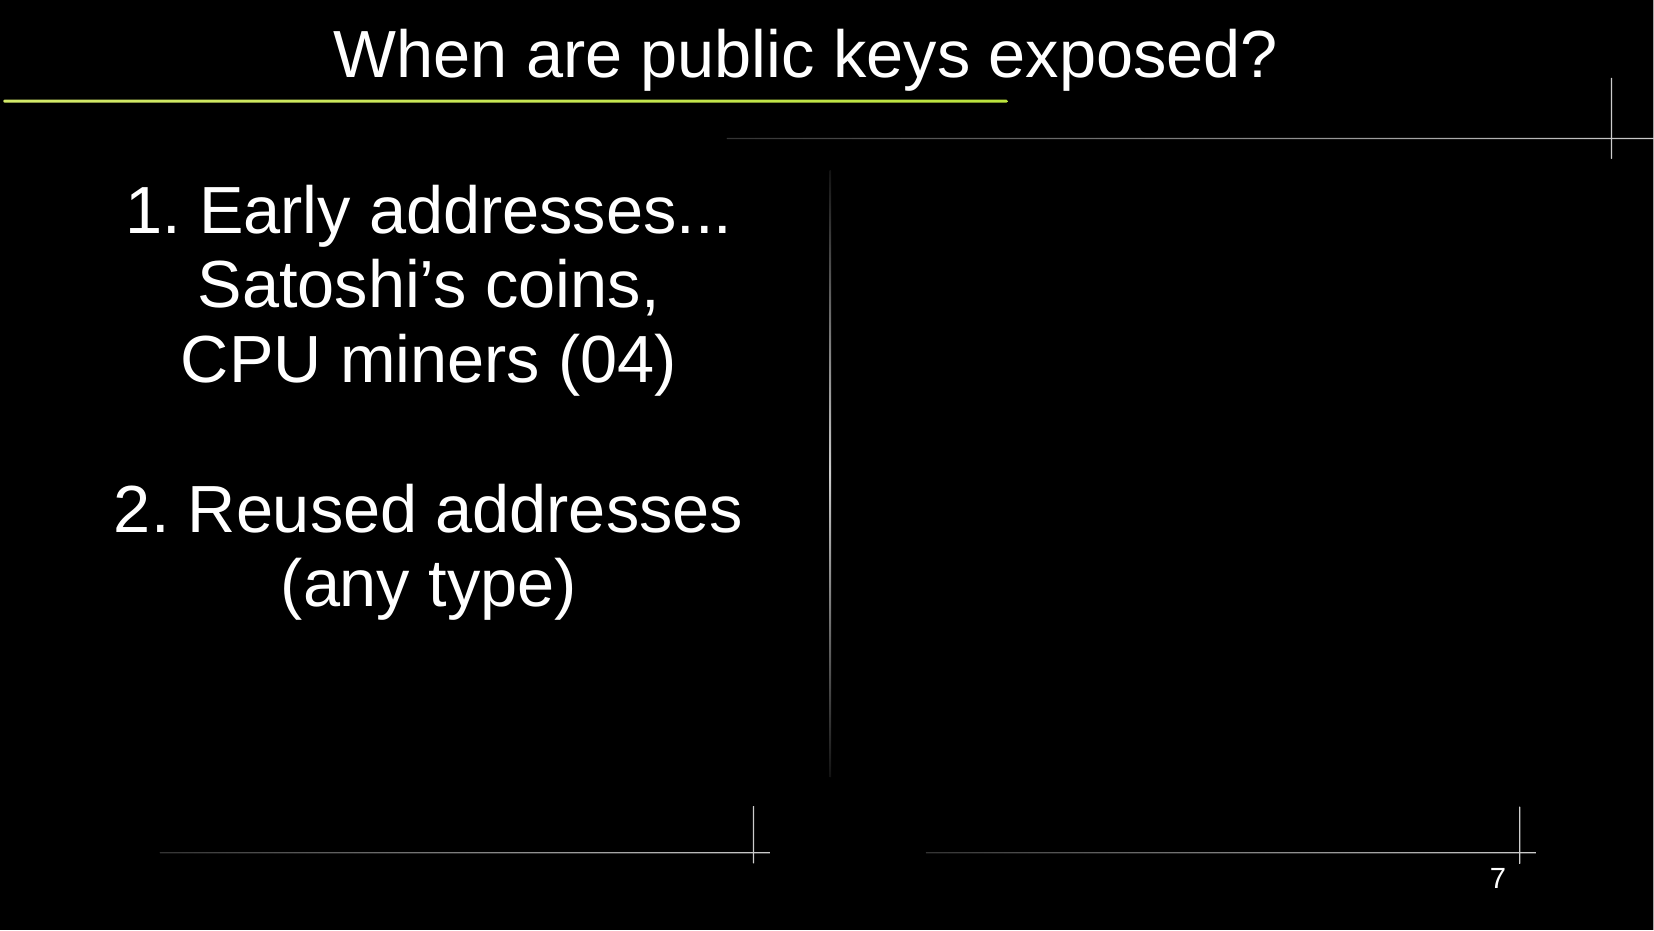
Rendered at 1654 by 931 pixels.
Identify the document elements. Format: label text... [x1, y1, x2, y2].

text_box 1. Early addresses... Satoshi’s coins, CPU miners (04) 2. Reused addresses (any type) [25, 107, 833, 911]
subtitle When are public keys exposed? [23, 11, 1589, 96]
